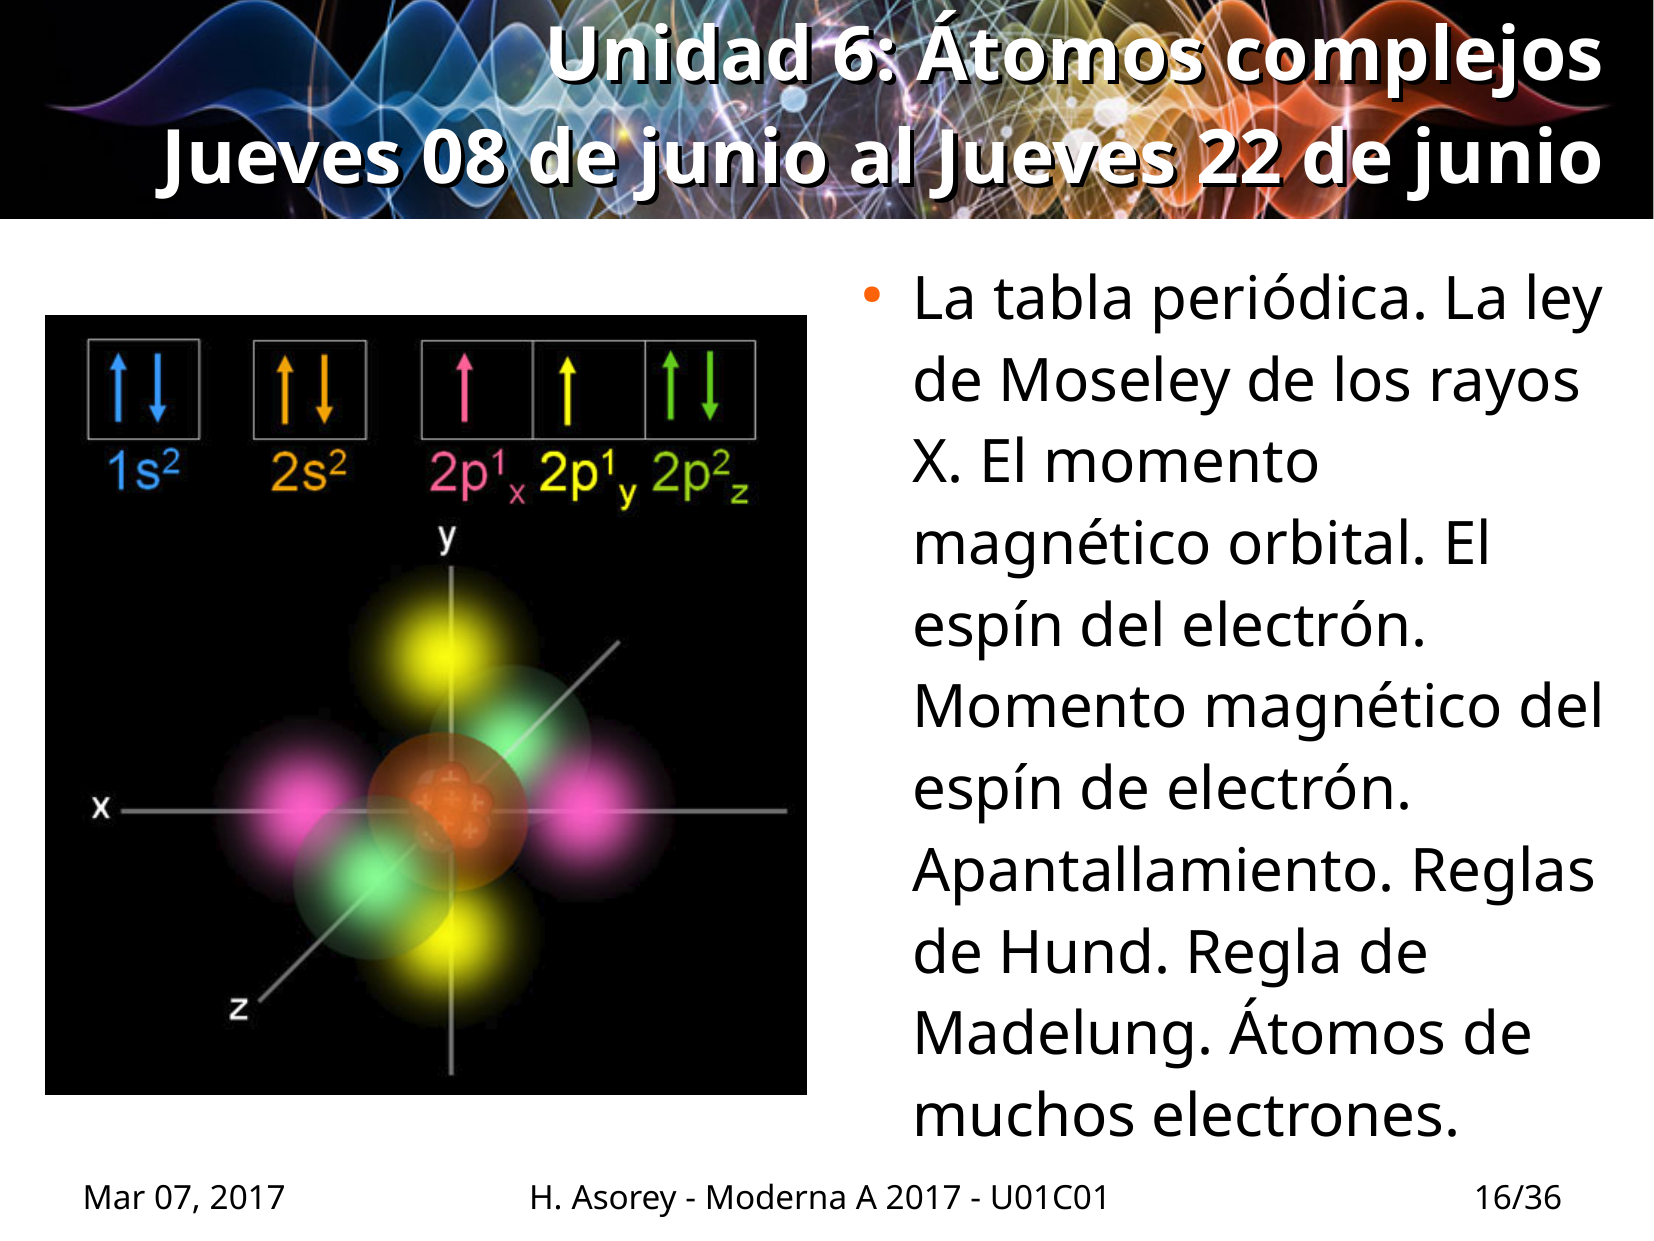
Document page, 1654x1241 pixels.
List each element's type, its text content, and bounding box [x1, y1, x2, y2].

title Unidad 6: Átomos complejos Jueves 08 de junio al Jueves 22 de junio [45, 11, 1606, 195]
picture [45, 315, 807, 1095]
picture [0, 0, 1654, 219]
list La tabla periódica. La ley de Moseley de los rayos X. El momento magnético orbital. El espín del electrón. Momento magnético del espín de electrón. Apantallamiento. Reglas de Hund. Regla de Madelung. Átomos de muchos electrones. [844, 255, 1606, 1156]
